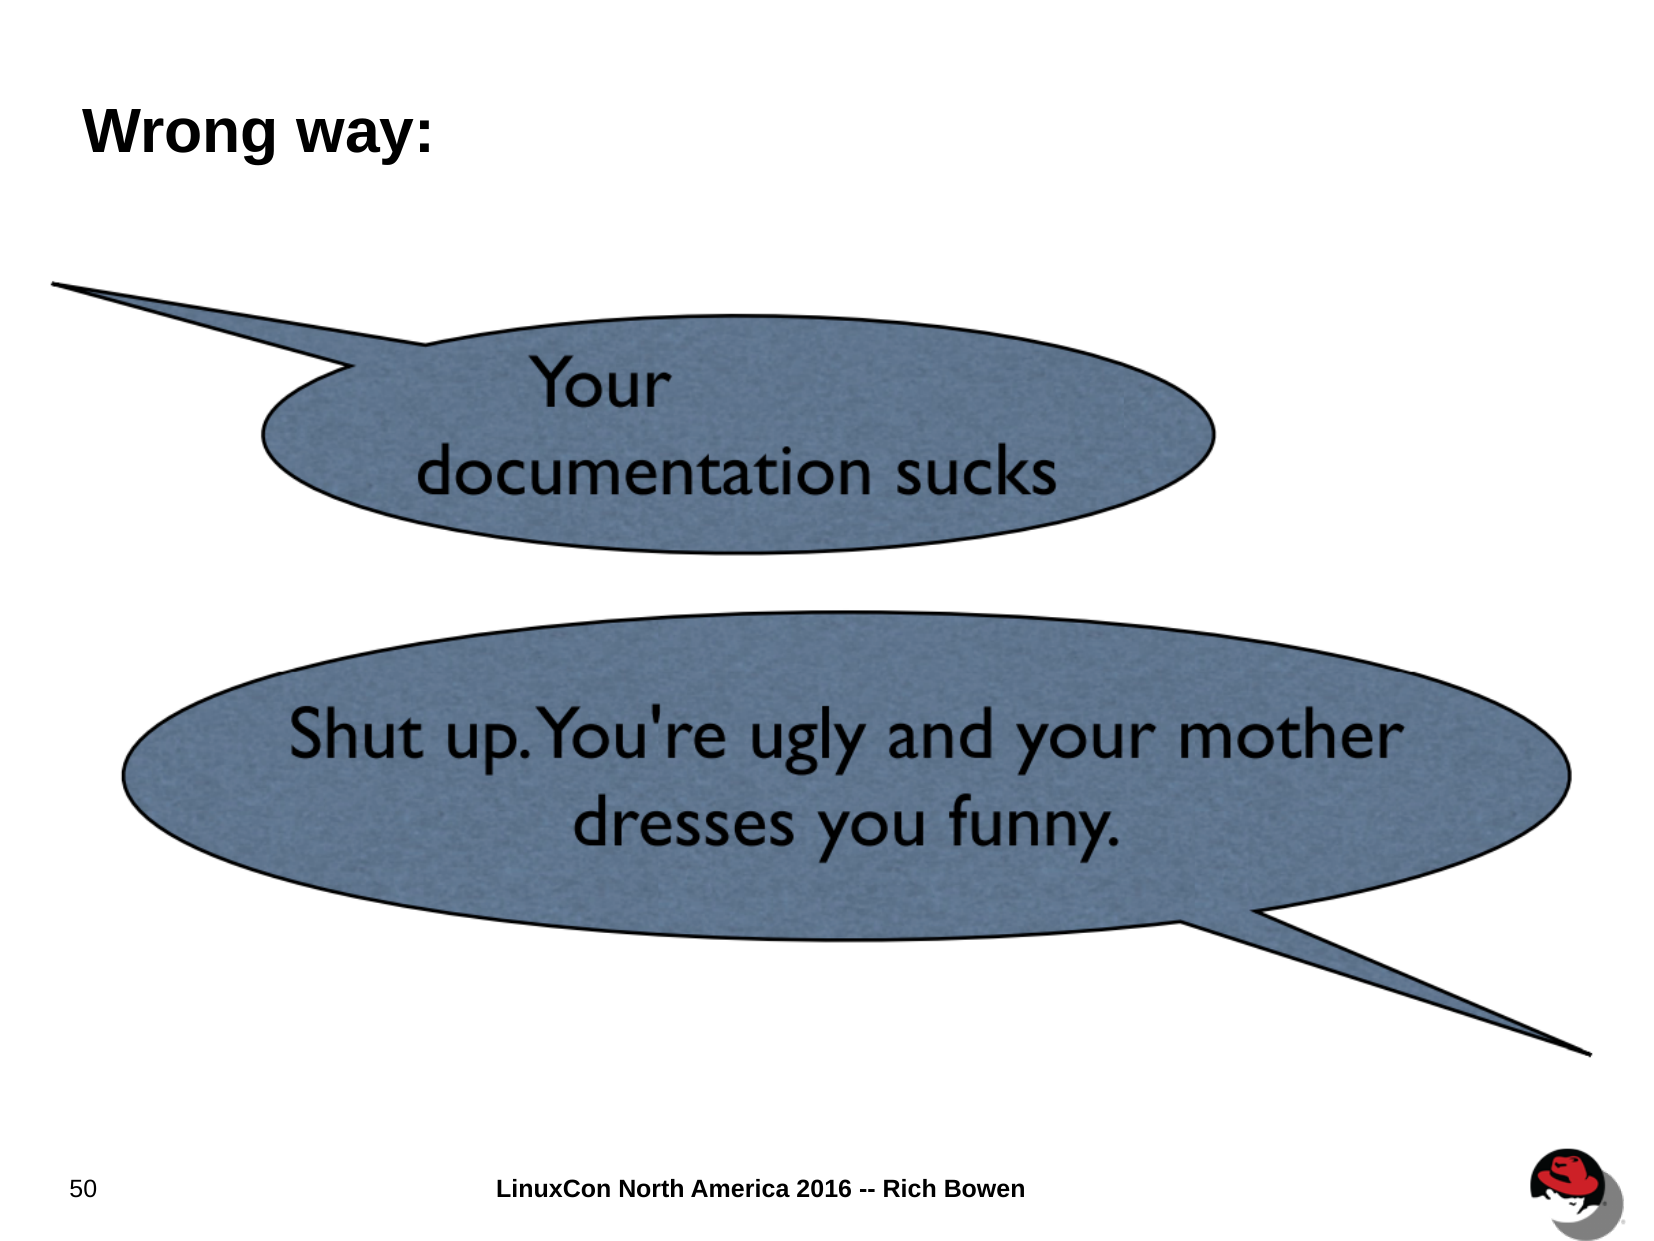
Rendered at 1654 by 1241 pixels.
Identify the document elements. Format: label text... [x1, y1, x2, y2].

picture [1529, 1146, 1613, 1224]
title Wrong way: [82, 37, 1571, 226]
picture [36, 269, 1606, 1071]
